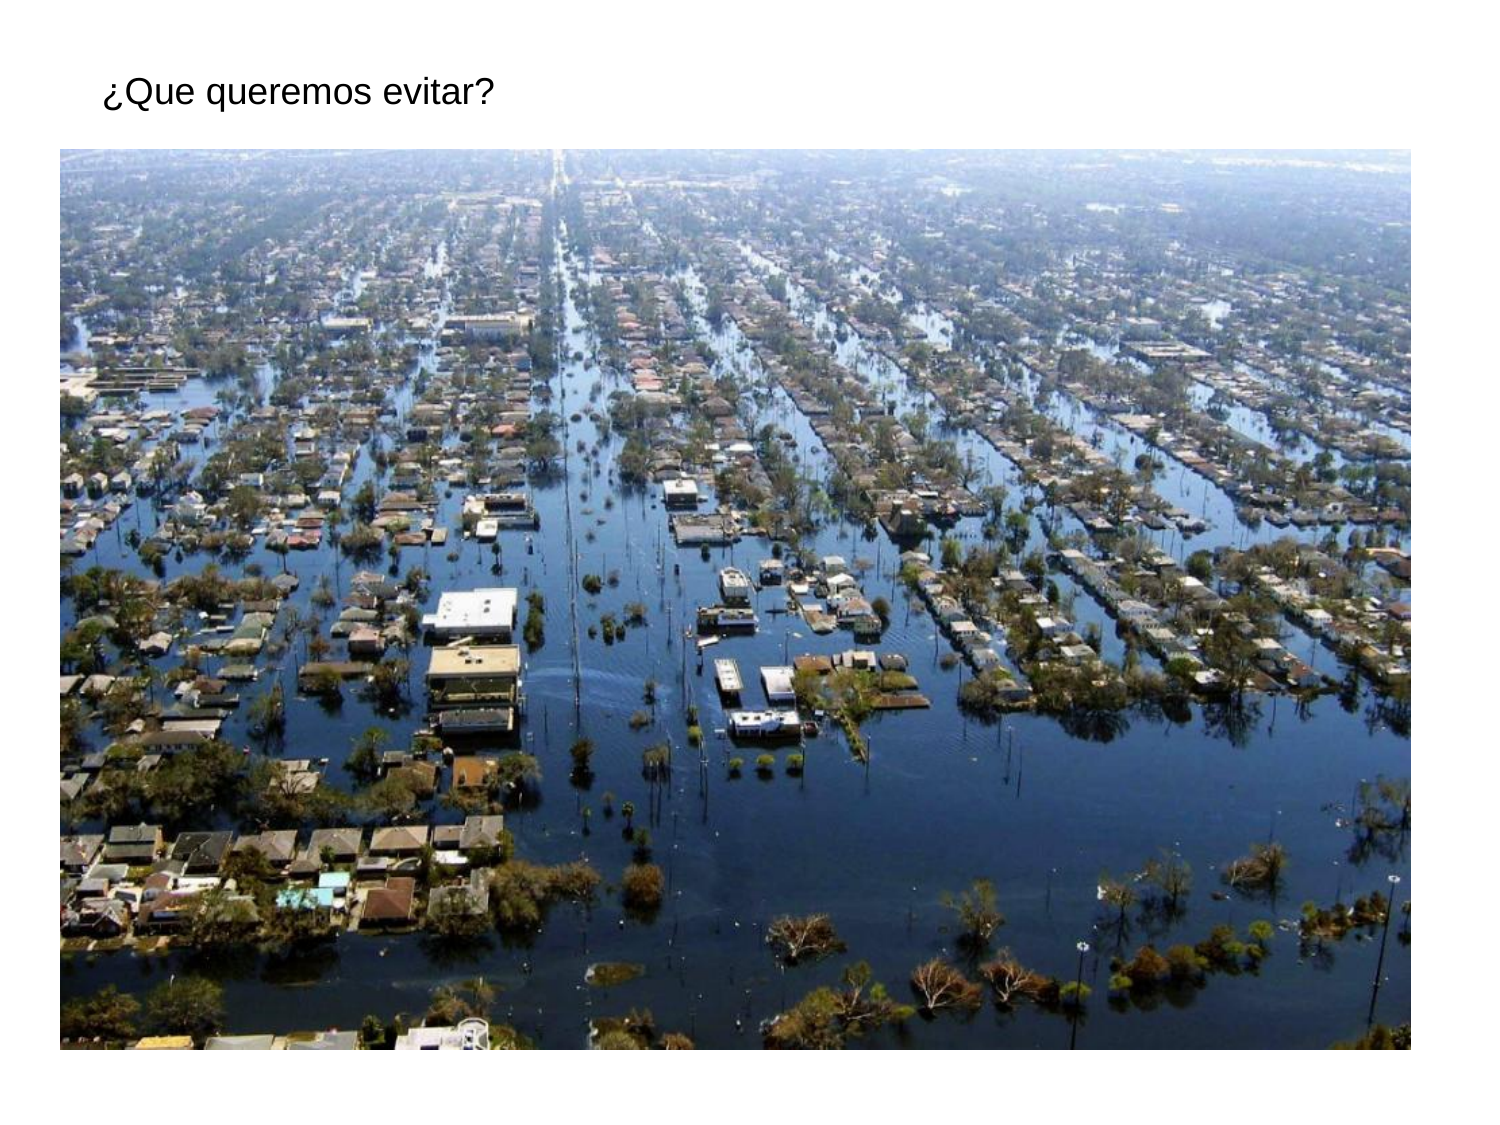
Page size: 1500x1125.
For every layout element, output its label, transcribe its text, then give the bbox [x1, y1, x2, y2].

text_box ¿Que queremos evitar? [87, 63, 511, 121]
picture [60, 149, 1411, 1051]
